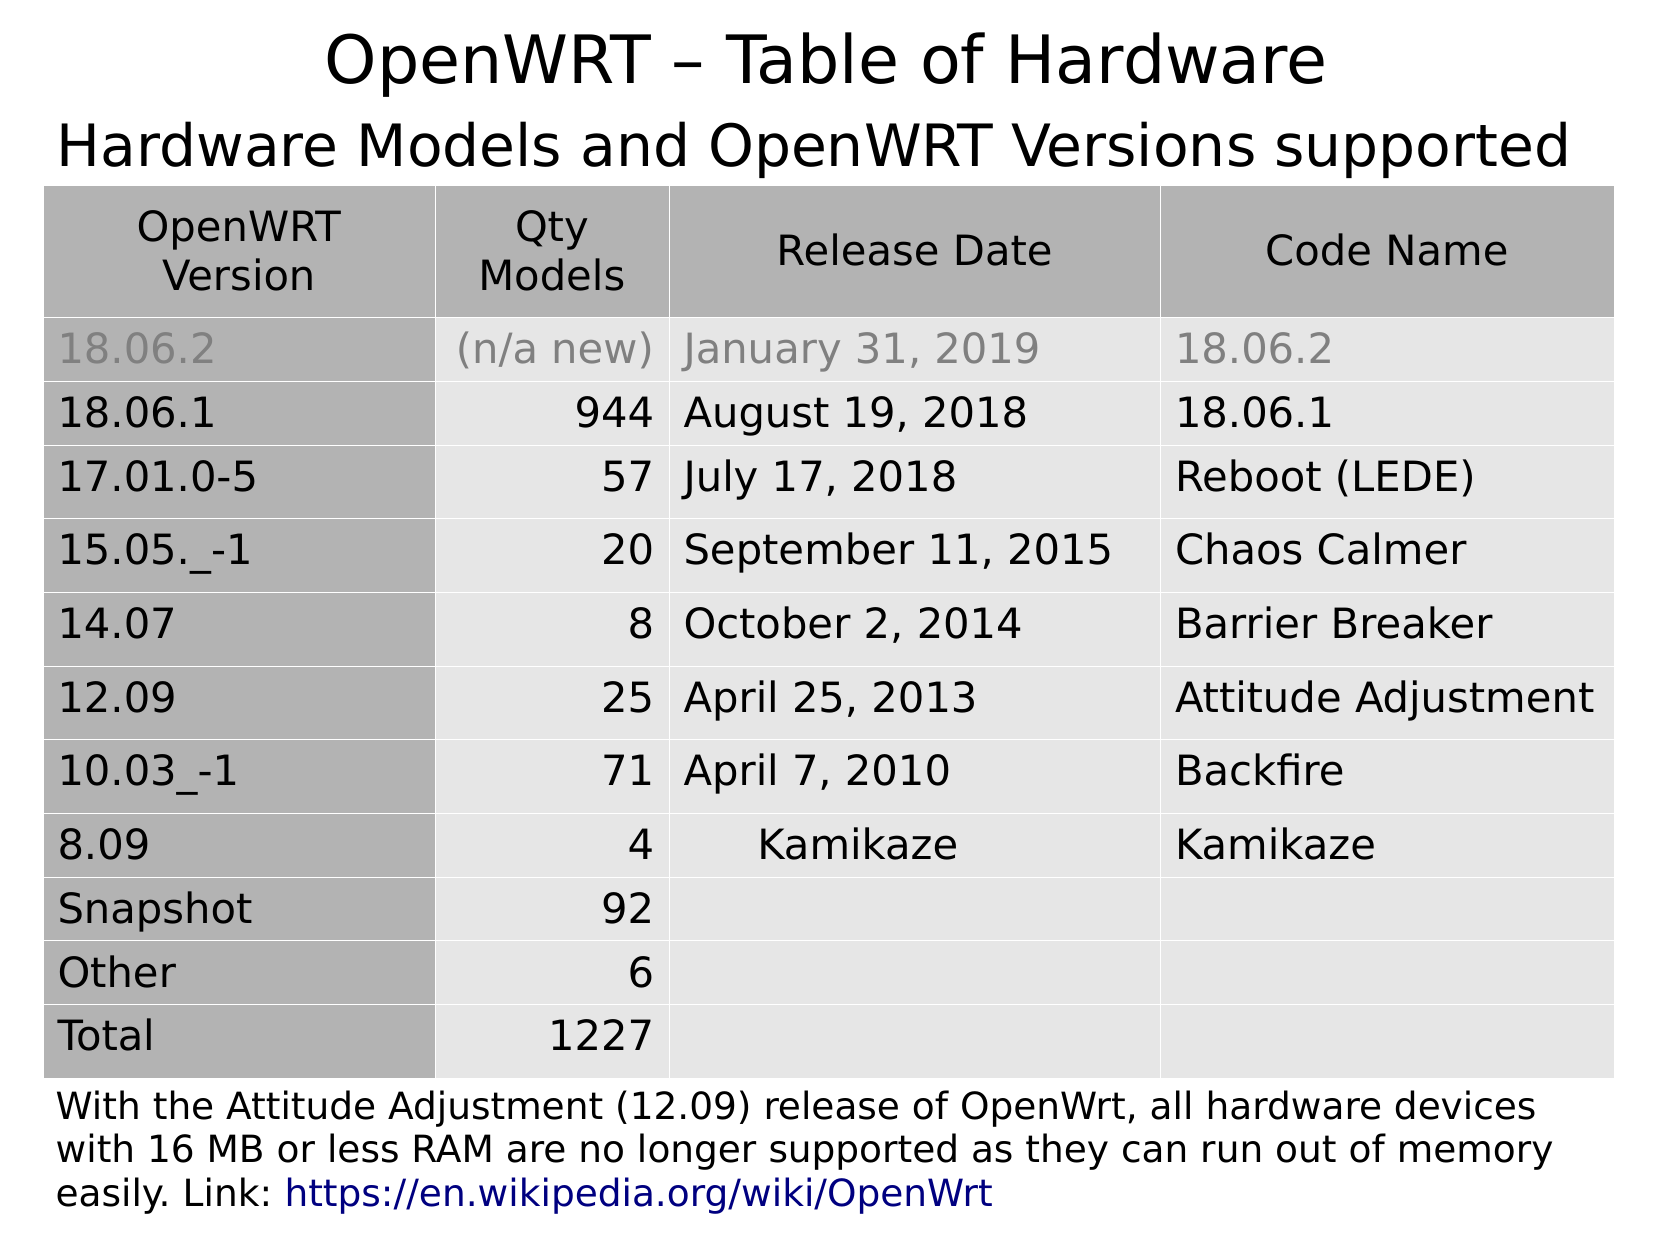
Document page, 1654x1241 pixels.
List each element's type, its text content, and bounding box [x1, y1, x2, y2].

table_cell 8.09 [44, 814, 435, 877]
table_cell [1161, 878, 1614, 940]
table_cell 14.07 [44, 593, 435, 666]
table_cell 15.05._-1 [44, 519, 435, 592]
table_cell Backfire [1161, 740, 1614, 813]
table_cell [670, 941, 1160, 1004]
table_cell Barrier Breaker [1161, 593, 1614, 666]
table_cell August 19, 2018 [670, 382, 1160, 445]
table_cell July 17, 2018 [670, 446, 1160, 518]
table_cell 57 [436, 446, 669, 518]
table_cell 20 [436, 519, 669, 592]
table_cell Snapshot [44, 878, 435, 940]
table_header Release Date [670, 186, 1160, 317]
table_cell 1227 [436, 1005, 669, 1077]
table_cell 4 [436, 814, 669, 877]
table_cell 71 [436, 740, 669, 813]
table_cell April 7, 2010 [670, 740, 1160, 813]
table_cell 25 [436, 667, 669, 739]
table_cell 92 [436, 878, 669, 940]
subtitle Hardware Models and OpenWRT Versions supported [56, 90, 1628, 202]
table_cell [1161, 941, 1614, 1004]
table_cell Total [44, 1005, 435, 1077]
table_cell April 25, 2013 [670, 667, 1160, 739]
table_cell January 31, 2019 [670, 318, 1160, 381]
table_cell 944 [436, 382, 669, 445]
table_cell [670, 1005, 1160, 1077]
table_cell Attitude Adjustment [1161, 667, 1614, 739]
table_cell 12.09 [44, 667, 435, 739]
table_cell September 11, 2015 [670, 519, 1160, 592]
table_cell (n/a new) [436, 318, 669, 381]
table_cell 17.01.0-5 [44, 446, 435, 518]
table_cell 10.03_-1 [44, 740, 435, 813]
table_cell [670, 878, 1160, 940]
table_cell Other [44, 941, 435, 1004]
title OpenWRT – Table of Hardware [82, 21, 1571, 90]
table_header Qty Models [436, 186, 669, 317]
table_cell Chaos Calmer [1161, 519, 1614, 592]
table_cell 18.06.2 [1161, 318, 1614, 381]
table_cell 18.06.2 [44, 318, 435, 381]
table_cell October 2, 2014 [670, 593, 1160, 666]
table_cell 8 [436, 593, 669, 666]
text_box With the Attitude Adjustment (12.09) release of OpenWrt, all hardware devices with 16 MB or less RAM are no longer supported as they can run out of memory easily. Link: https://en.wikipedia.org/wiki/OpenWrt [40, 1077, 1595, 1223]
table_cell Kamikaze [1161, 814, 1614, 877]
table_cell [1161, 1005, 1614, 1078]
table_cell 18.06.1 [1161, 382, 1614, 445]
table_cell 18.06.1 [44, 382, 435, 445]
table_header OpenWRT Version [44, 186, 435, 317]
table_cell Reboot (LEDE) [1161, 446, 1614, 518]
table_cell Kamikaze [670, 814, 1160, 877]
table_cell 6 [436, 941, 669, 1004]
table_header Code Name [1161, 186, 1614, 317]
